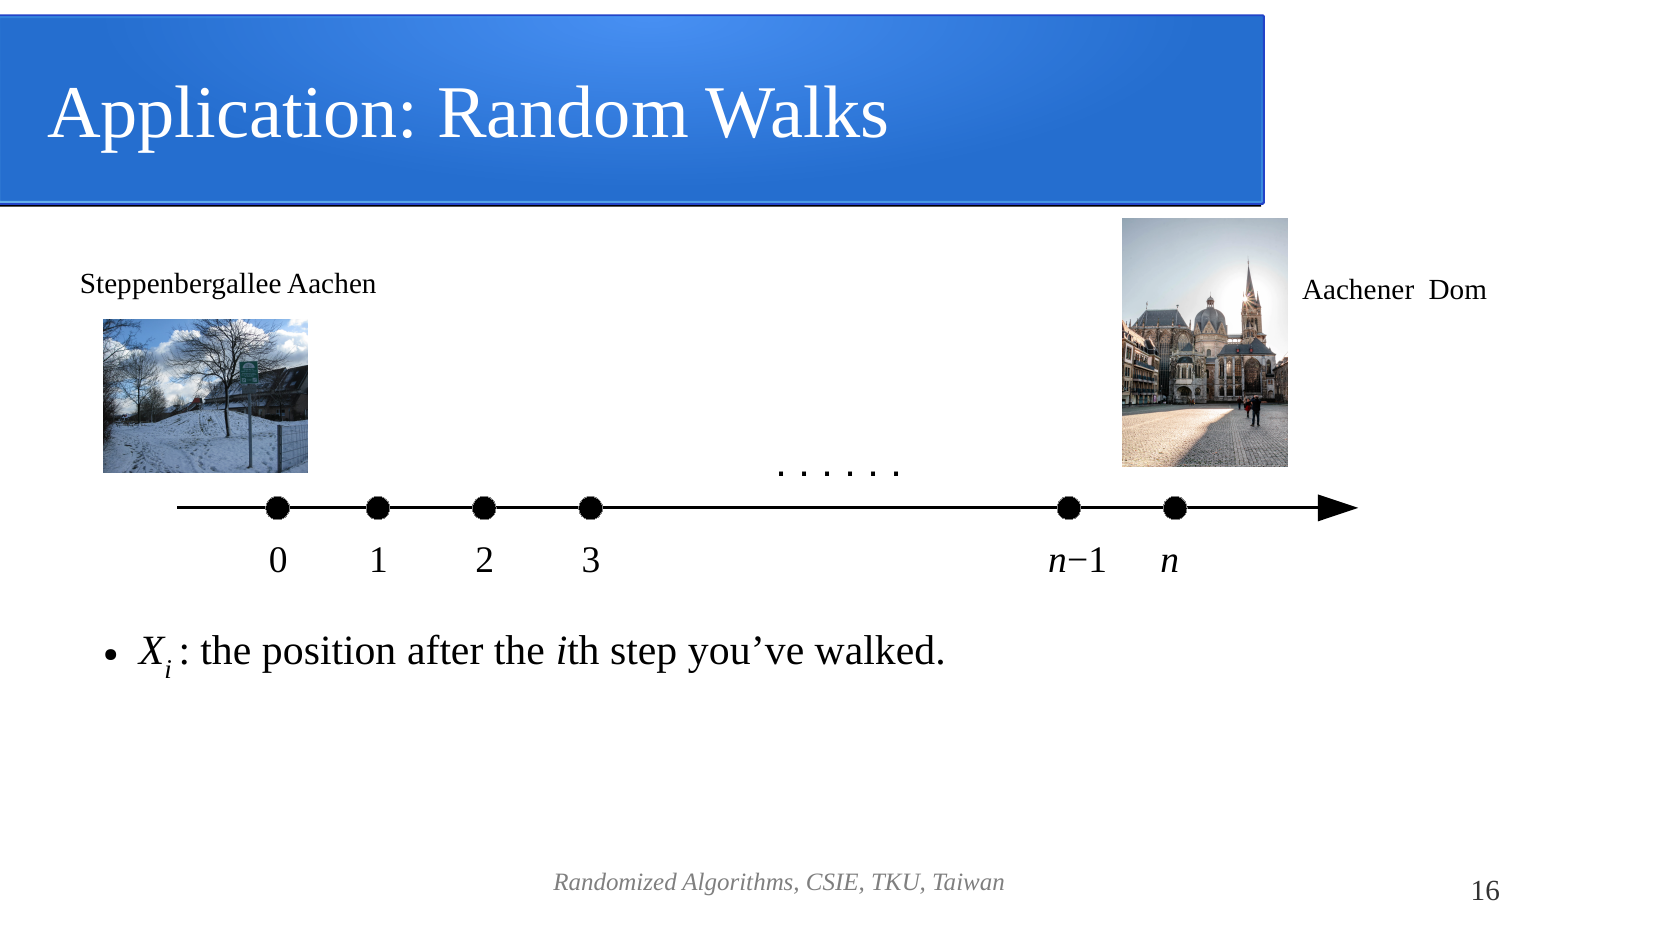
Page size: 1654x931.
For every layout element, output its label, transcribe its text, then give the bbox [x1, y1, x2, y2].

text_box 1 [354, 531, 426, 589]
text_box 2 [460, 531, 532, 589]
text_box [578, 496, 603, 520]
text_box 0 [253, 531, 325, 589]
text_box n−1 [1033, 531, 1134, 588]
text_box n [1145, 531, 1217, 603]
text_box [1057, 496, 1081, 520]
text_box Aachener Dom [1287, 265, 1512, 313]
text_box 3 [566, 531, 638, 589]
text_box Steppenbergallee Aachen [64, 259, 396, 317]
text_box [265, 496, 290, 520]
picture [103, 319, 308, 473]
text_box Xi : the position after the ith step you’ve walked. [88, 620, 1465, 728]
text_box . . . . . . [732, 431, 945, 508]
title Application: Random Walks [47, 35, 1199, 189]
text_box [1163, 496, 1188, 520]
text_box [472, 496, 497, 520]
picture [1122, 218, 1288, 467]
text_box [366, 496, 390, 520]
